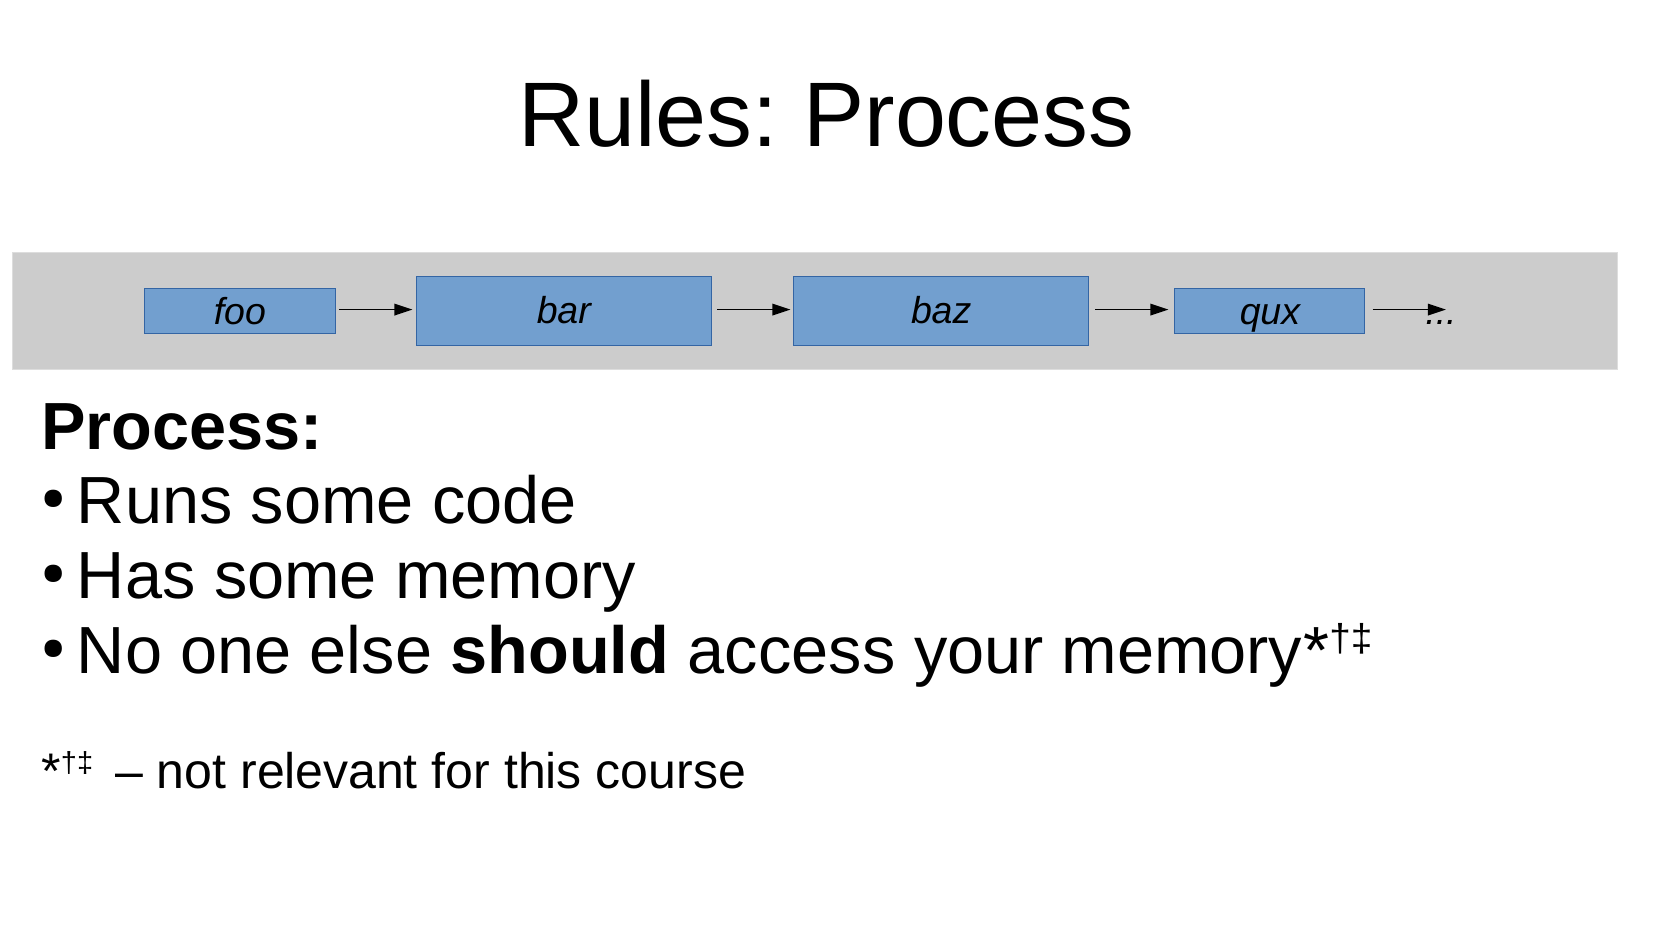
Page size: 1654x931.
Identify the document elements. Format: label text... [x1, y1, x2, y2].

subtitle Process: Runs some code Has some memory No one else should access your memory*†‡ *†‡ – not relevant for this course [41, 388, 1530, 911]
text_box bar [416, 276, 712, 346]
text_box ... [1410, 282, 1603, 340]
text_box foo [144, 288, 336, 334]
text_box qux [1174, 288, 1365, 334]
text_box [12, 252, 1618, 370]
text_box baz [793, 276, 1089, 346]
title Rules: Process [82, 37, 1571, 193]
